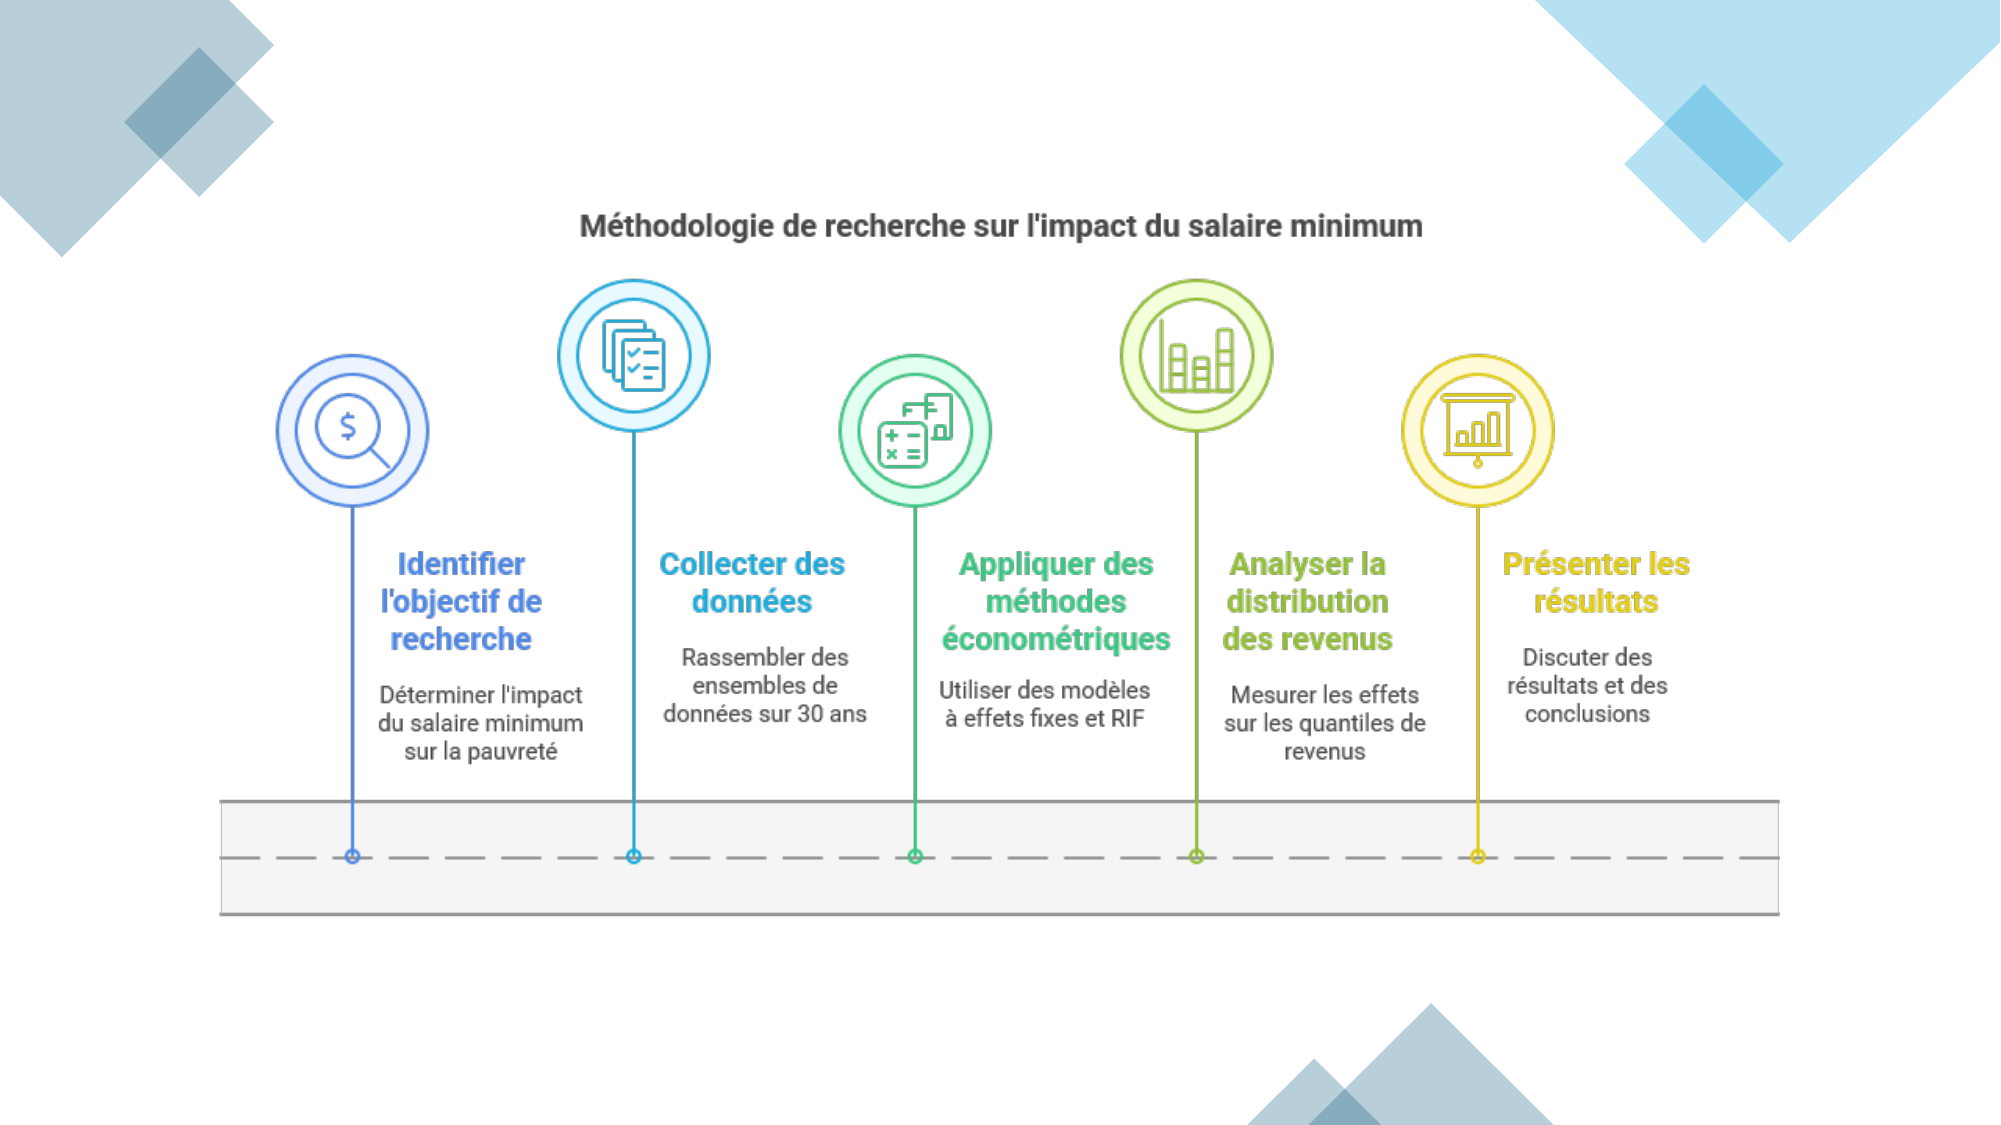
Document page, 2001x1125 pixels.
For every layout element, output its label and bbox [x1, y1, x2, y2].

picture [184, 93, 1816, 1032]
text_box [0, 0, 2000, 1125]
